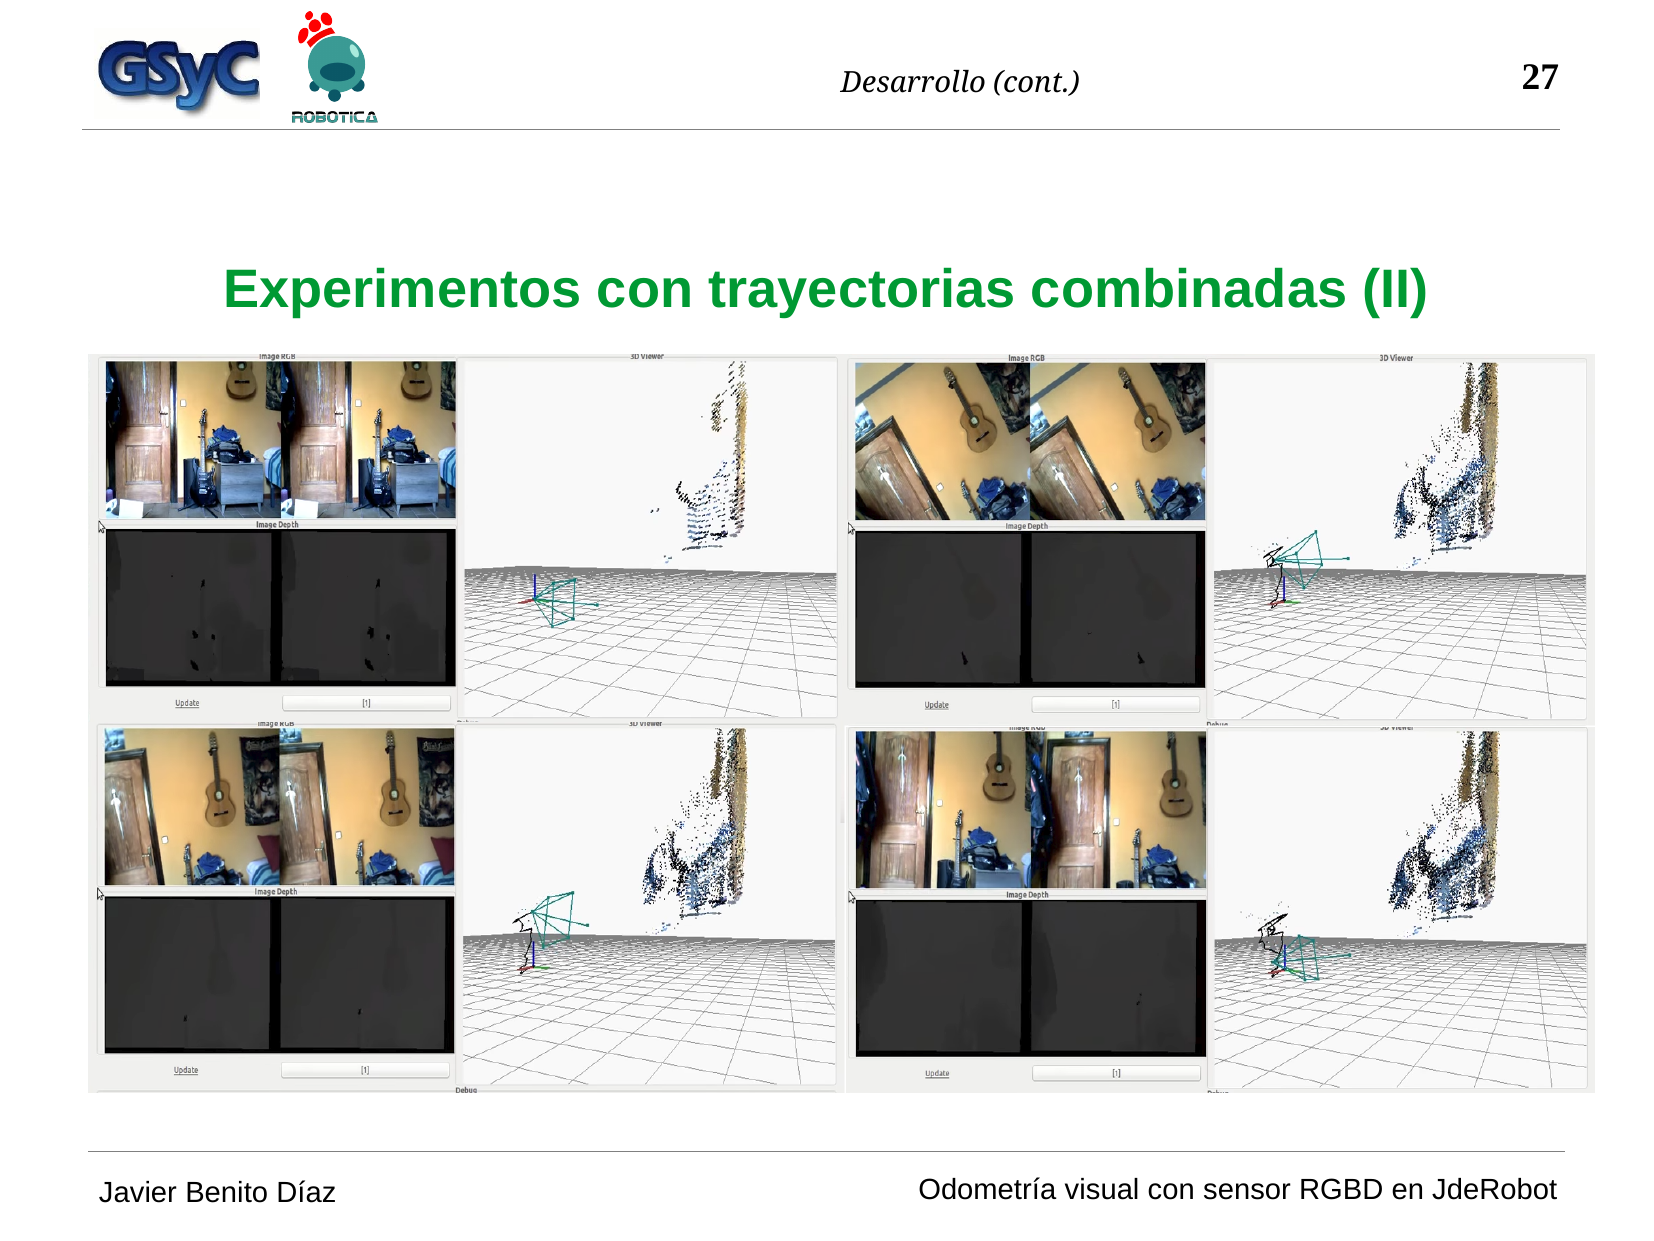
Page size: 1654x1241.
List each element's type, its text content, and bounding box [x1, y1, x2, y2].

picture [292, 11, 378, 123]
picture [94, 28, 260, 119]
title Experimentos con trayectorias combinadas (II) [82, 236, 1571, 443]
text_box Desarrollo (cont.) [709, 53, 1211, 103]
picture [88, 354, 1595, 1093]
